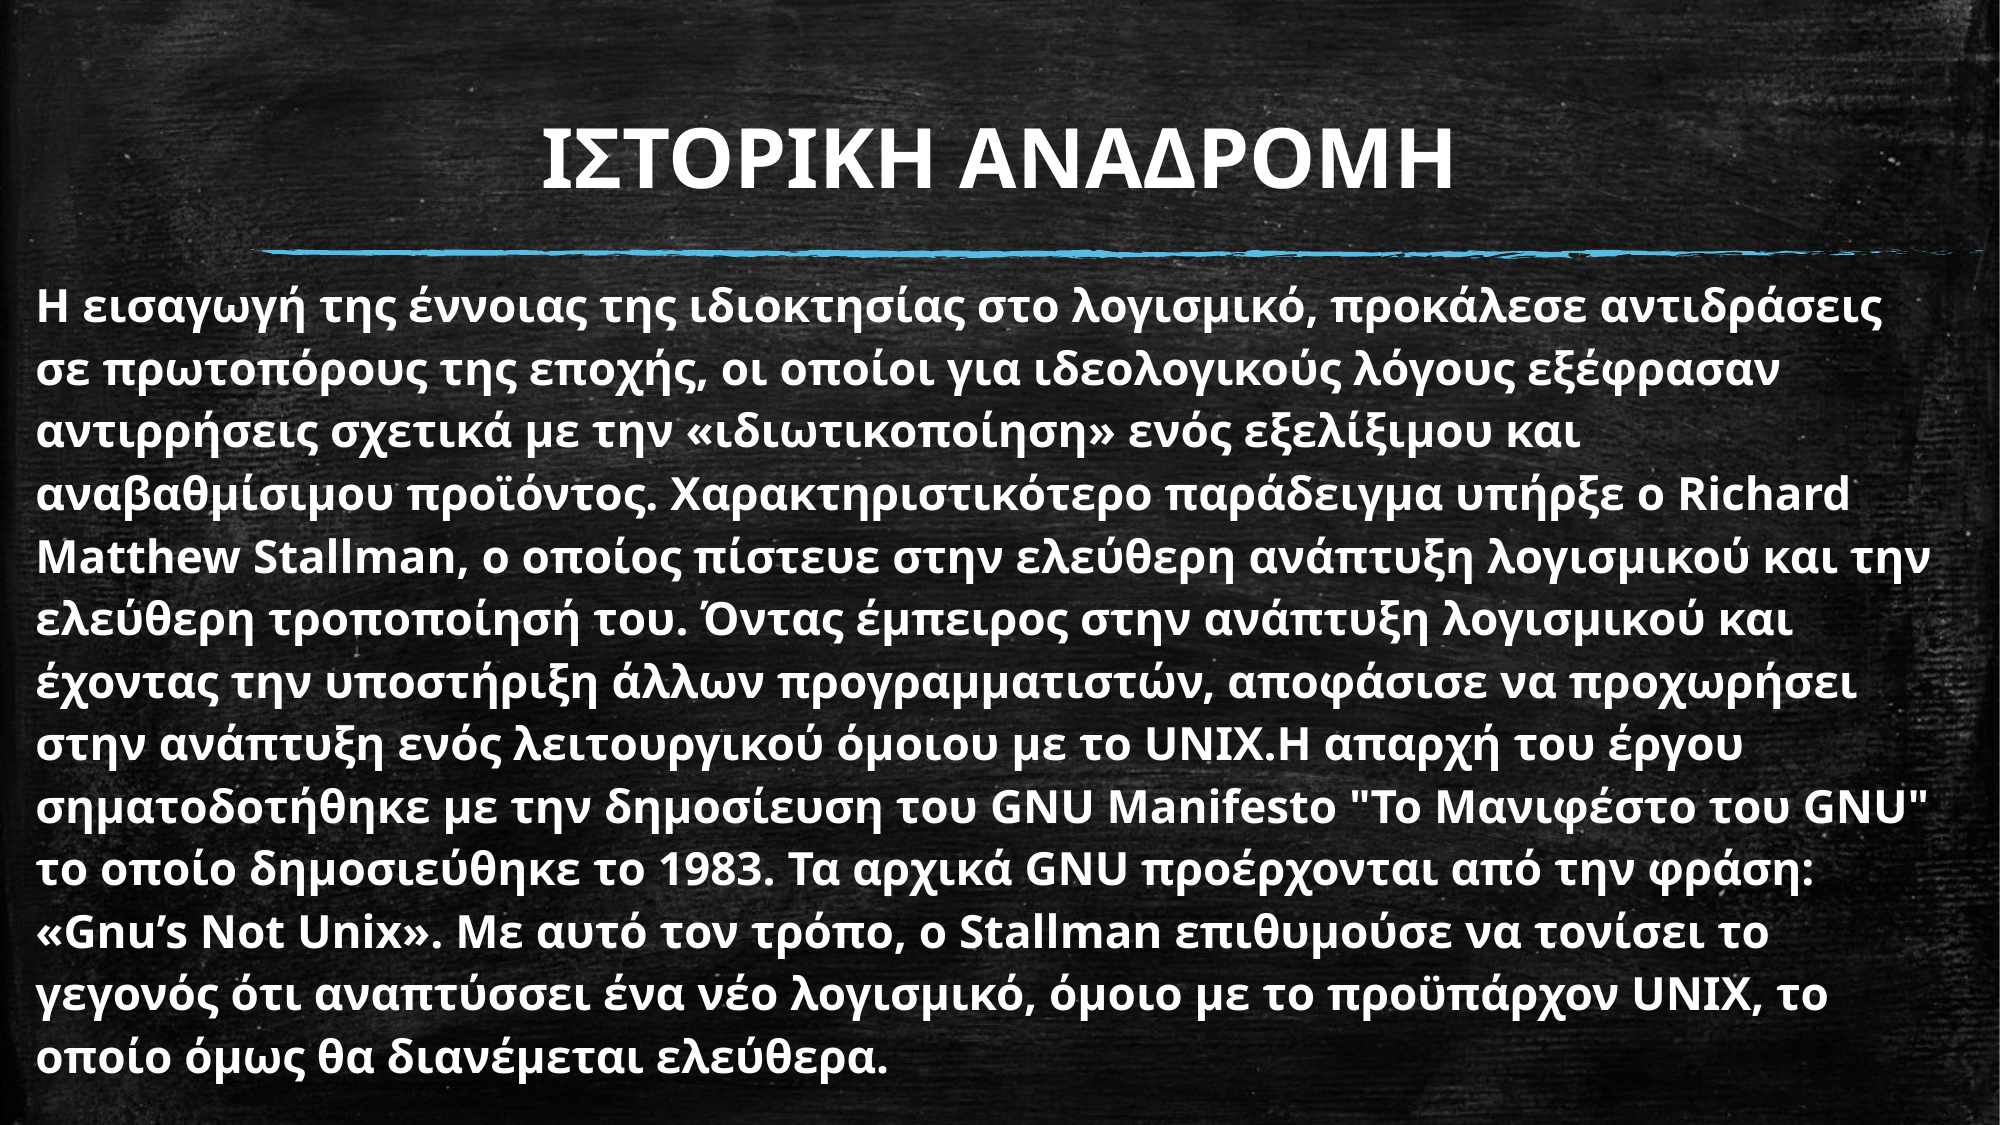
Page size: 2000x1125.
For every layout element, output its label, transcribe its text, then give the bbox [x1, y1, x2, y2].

title ΙΣΤΟΡΙΚΗ ΑΝΑΔΡΟΜΗ [249, 45, 1750, 211]
subtitle Η εισαγωγή της έννοιας της ιδιοκτησίας στο λογισμικό, προκάλεσε αντιδράσεις σε πρωτοπόρους της εποχής, οι οποίοι για ιδεολογικούς λόγους εξέφρασαν αντιρρήσεις σχετικά με την «ιδιωτικοποίηση» ενός εξελίξιμου και αναβαθμίσιμου προϊόντος. Χαρακτηριστικότερο παράδειγμα υπήρξε ο Richard Matthew Stallman, ο οποίος πίστευε στην ελεύθερη ανάπτυξη λογισμικού και την ελεύθερη τροποποίησή του. Όντας έμπειρος στην ανάπτυξη λογισμικού και έχοντας την υποστήριξη άλλων προγραμματιστών, αποφάσισε να προχωρήσει στην ανάπτυξη ενός λειτουργικού όμοιου με το UNIX.Η απαρχή του έργου σηματοδοτήθηκε με την δημοσίευση του GNU Manifesto "Το Μανιφέστο του GNU" το οποίο δημοσιεύθηκε το 1983. Τα αρχικά GNU προέρχονται από την φράση: «Gnu’s Not Unix». Με αυτό τον τρόπο, ο Stallman επιθυμούσε να τονίσει το γεγονός ότι αναπτύσσει ένα νέο λογισμικό, όμοιο με το προϋπάρχον UNIX, το οποίο όμως θα διανέμεται ελεύθερα. [35, 211, 1949, 1125]
picture [0, 0, 2000, 1125]
